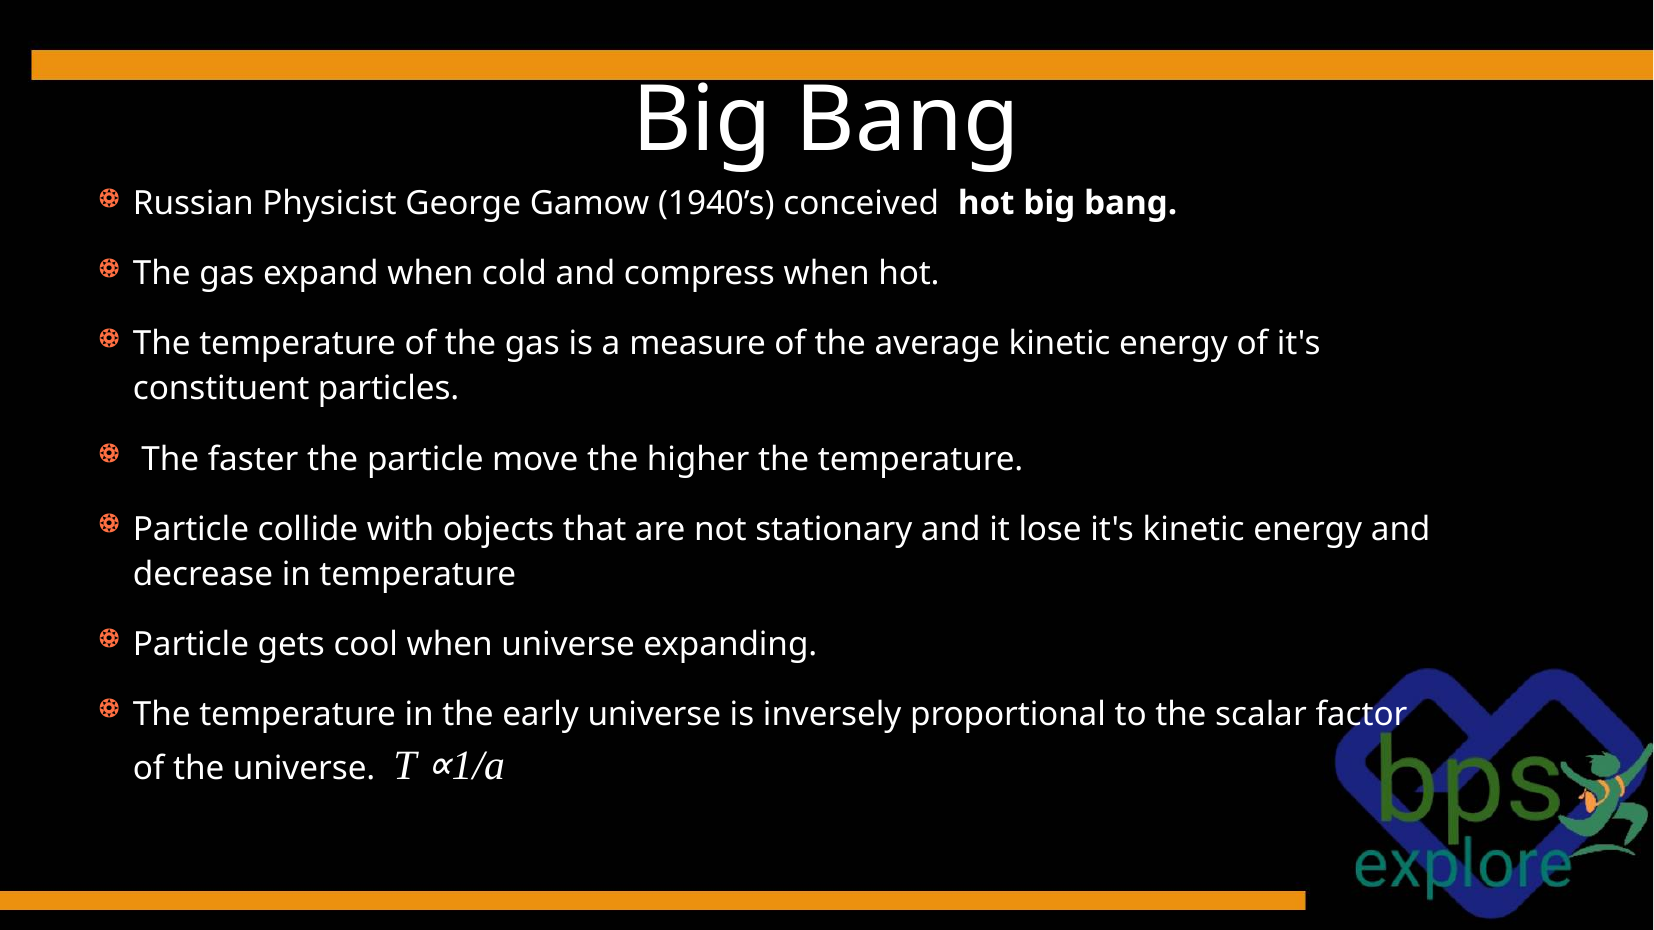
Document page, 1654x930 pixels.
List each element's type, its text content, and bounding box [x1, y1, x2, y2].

title Big Bang [82, 37, 1571, 193]
picture [0, 0, 1654, 930]
chart [722, 452, 931, 478]
text_box Russian Physicist George Gamow (1940’s) conceived hot big bang. The gas expand when cold and compress when hot. The temperature of the gas is a measure of the average kinetic energy of it's constituent particles. The faster the particle move the higher the temperature. Particle collide with objects that are not stationary and it lose it's kinetic energy and decrease in temperature Particle gets cool when universe expanding. The temperature in the early universe is inversely proportional to the scalar factor of the universe. T ∝1/a [82, 171, 1463, 880]
